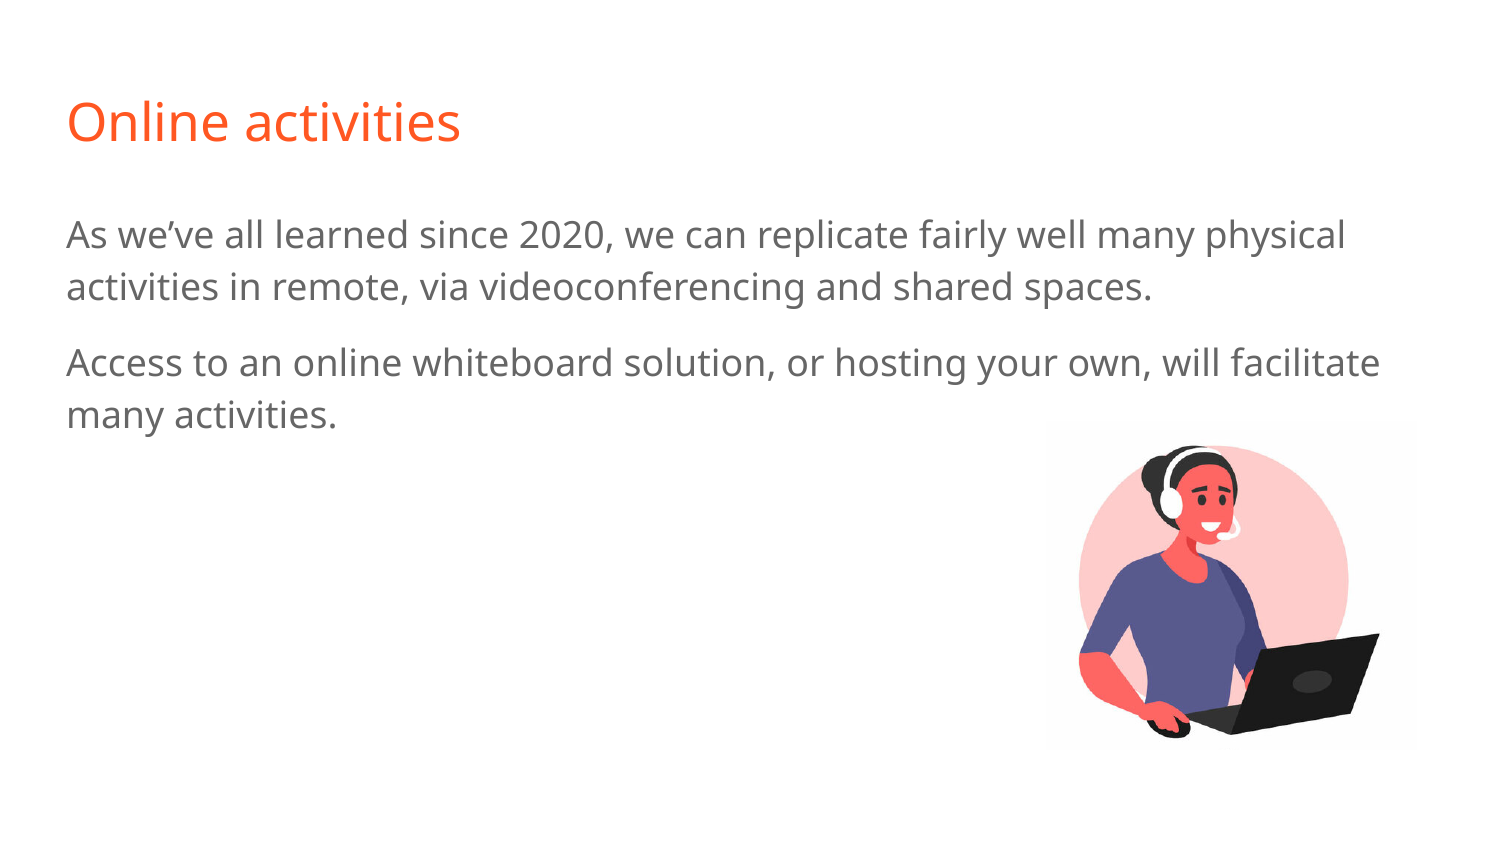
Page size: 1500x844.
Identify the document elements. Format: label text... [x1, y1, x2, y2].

picture [1046, 421, 1417, 750]
title Online activities [51, 72, 1449, 167]
list As we’ve all learned since 2020, we can replicate fairly well many physical activities in remote, via videoconferencing and shared spaces. Access to an online whiteboard solution, or hosting your own, will facilitate many activities. [51, 189, 1449, 750]
